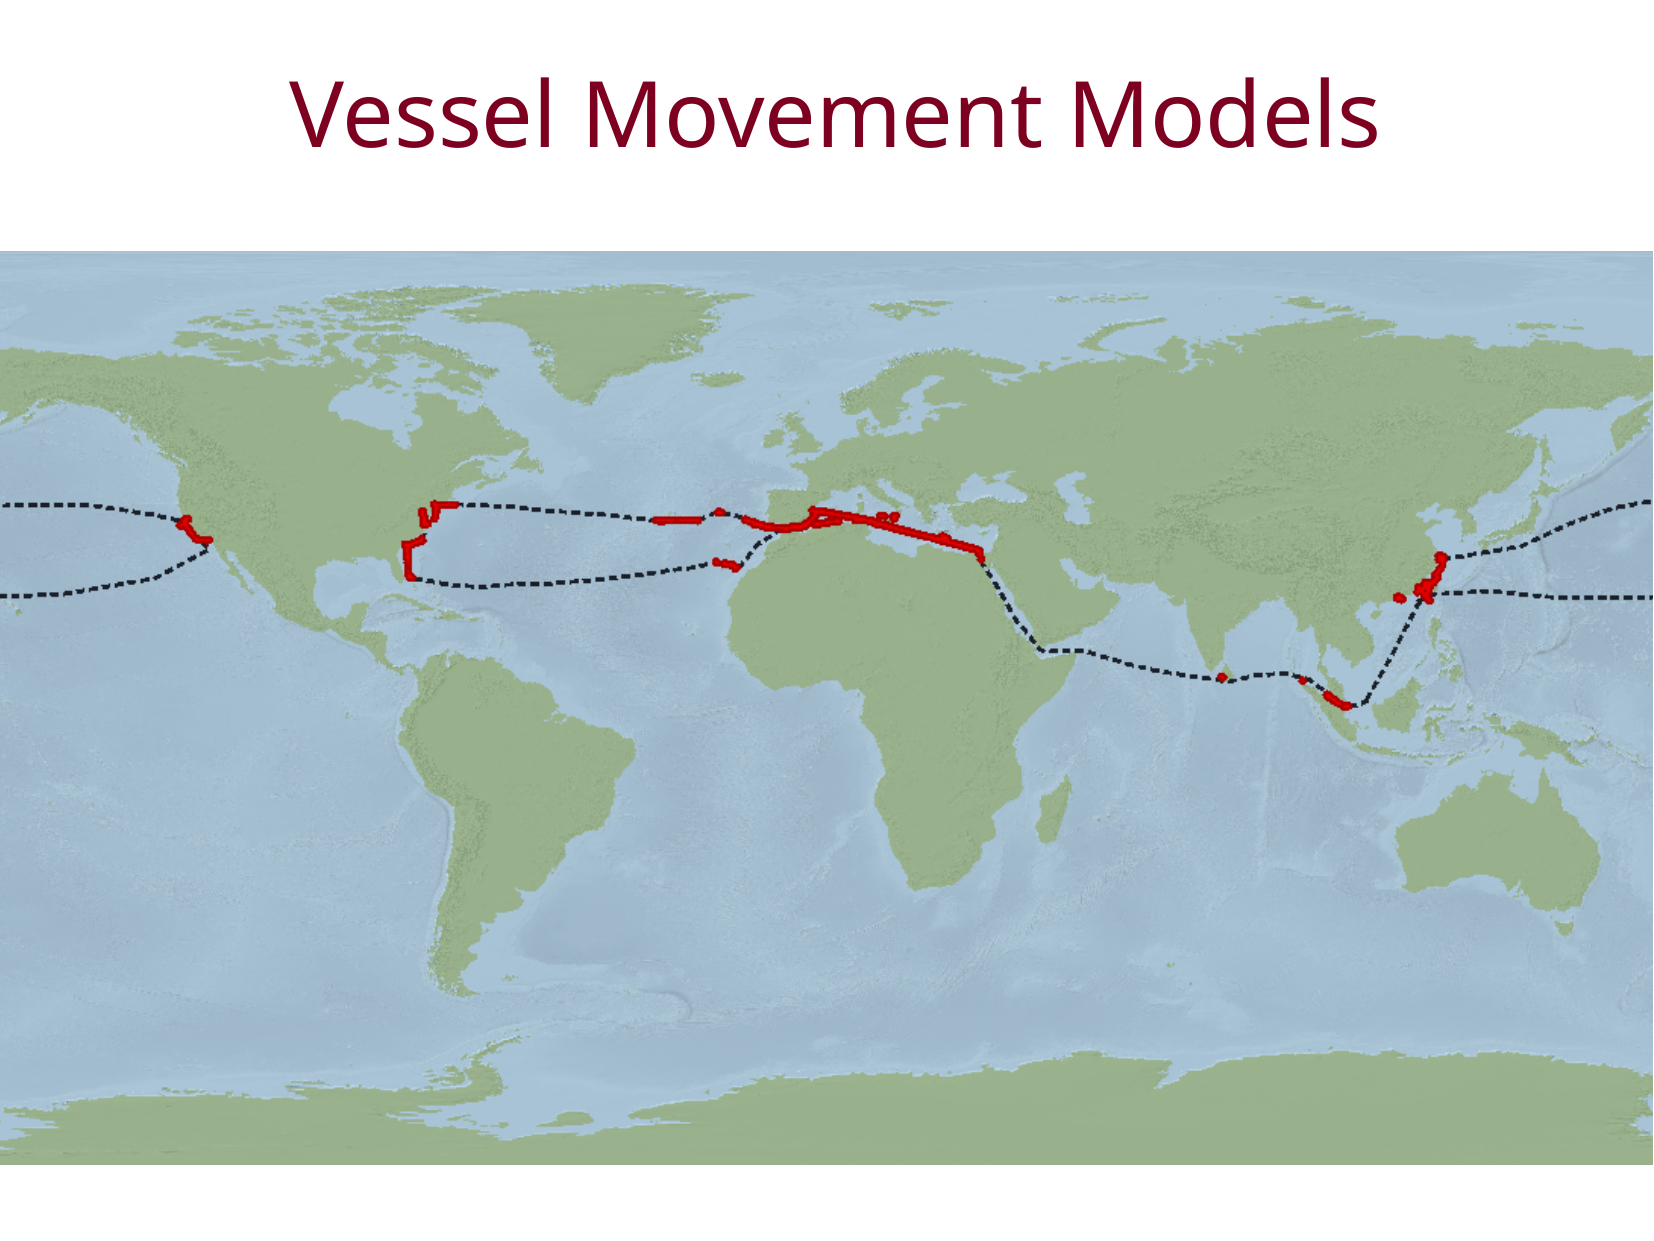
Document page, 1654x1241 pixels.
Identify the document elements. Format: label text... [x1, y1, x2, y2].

picture [0, 251, 1653, 1165]
title Vessel Movement Models [91, 8, 1580, 216]
